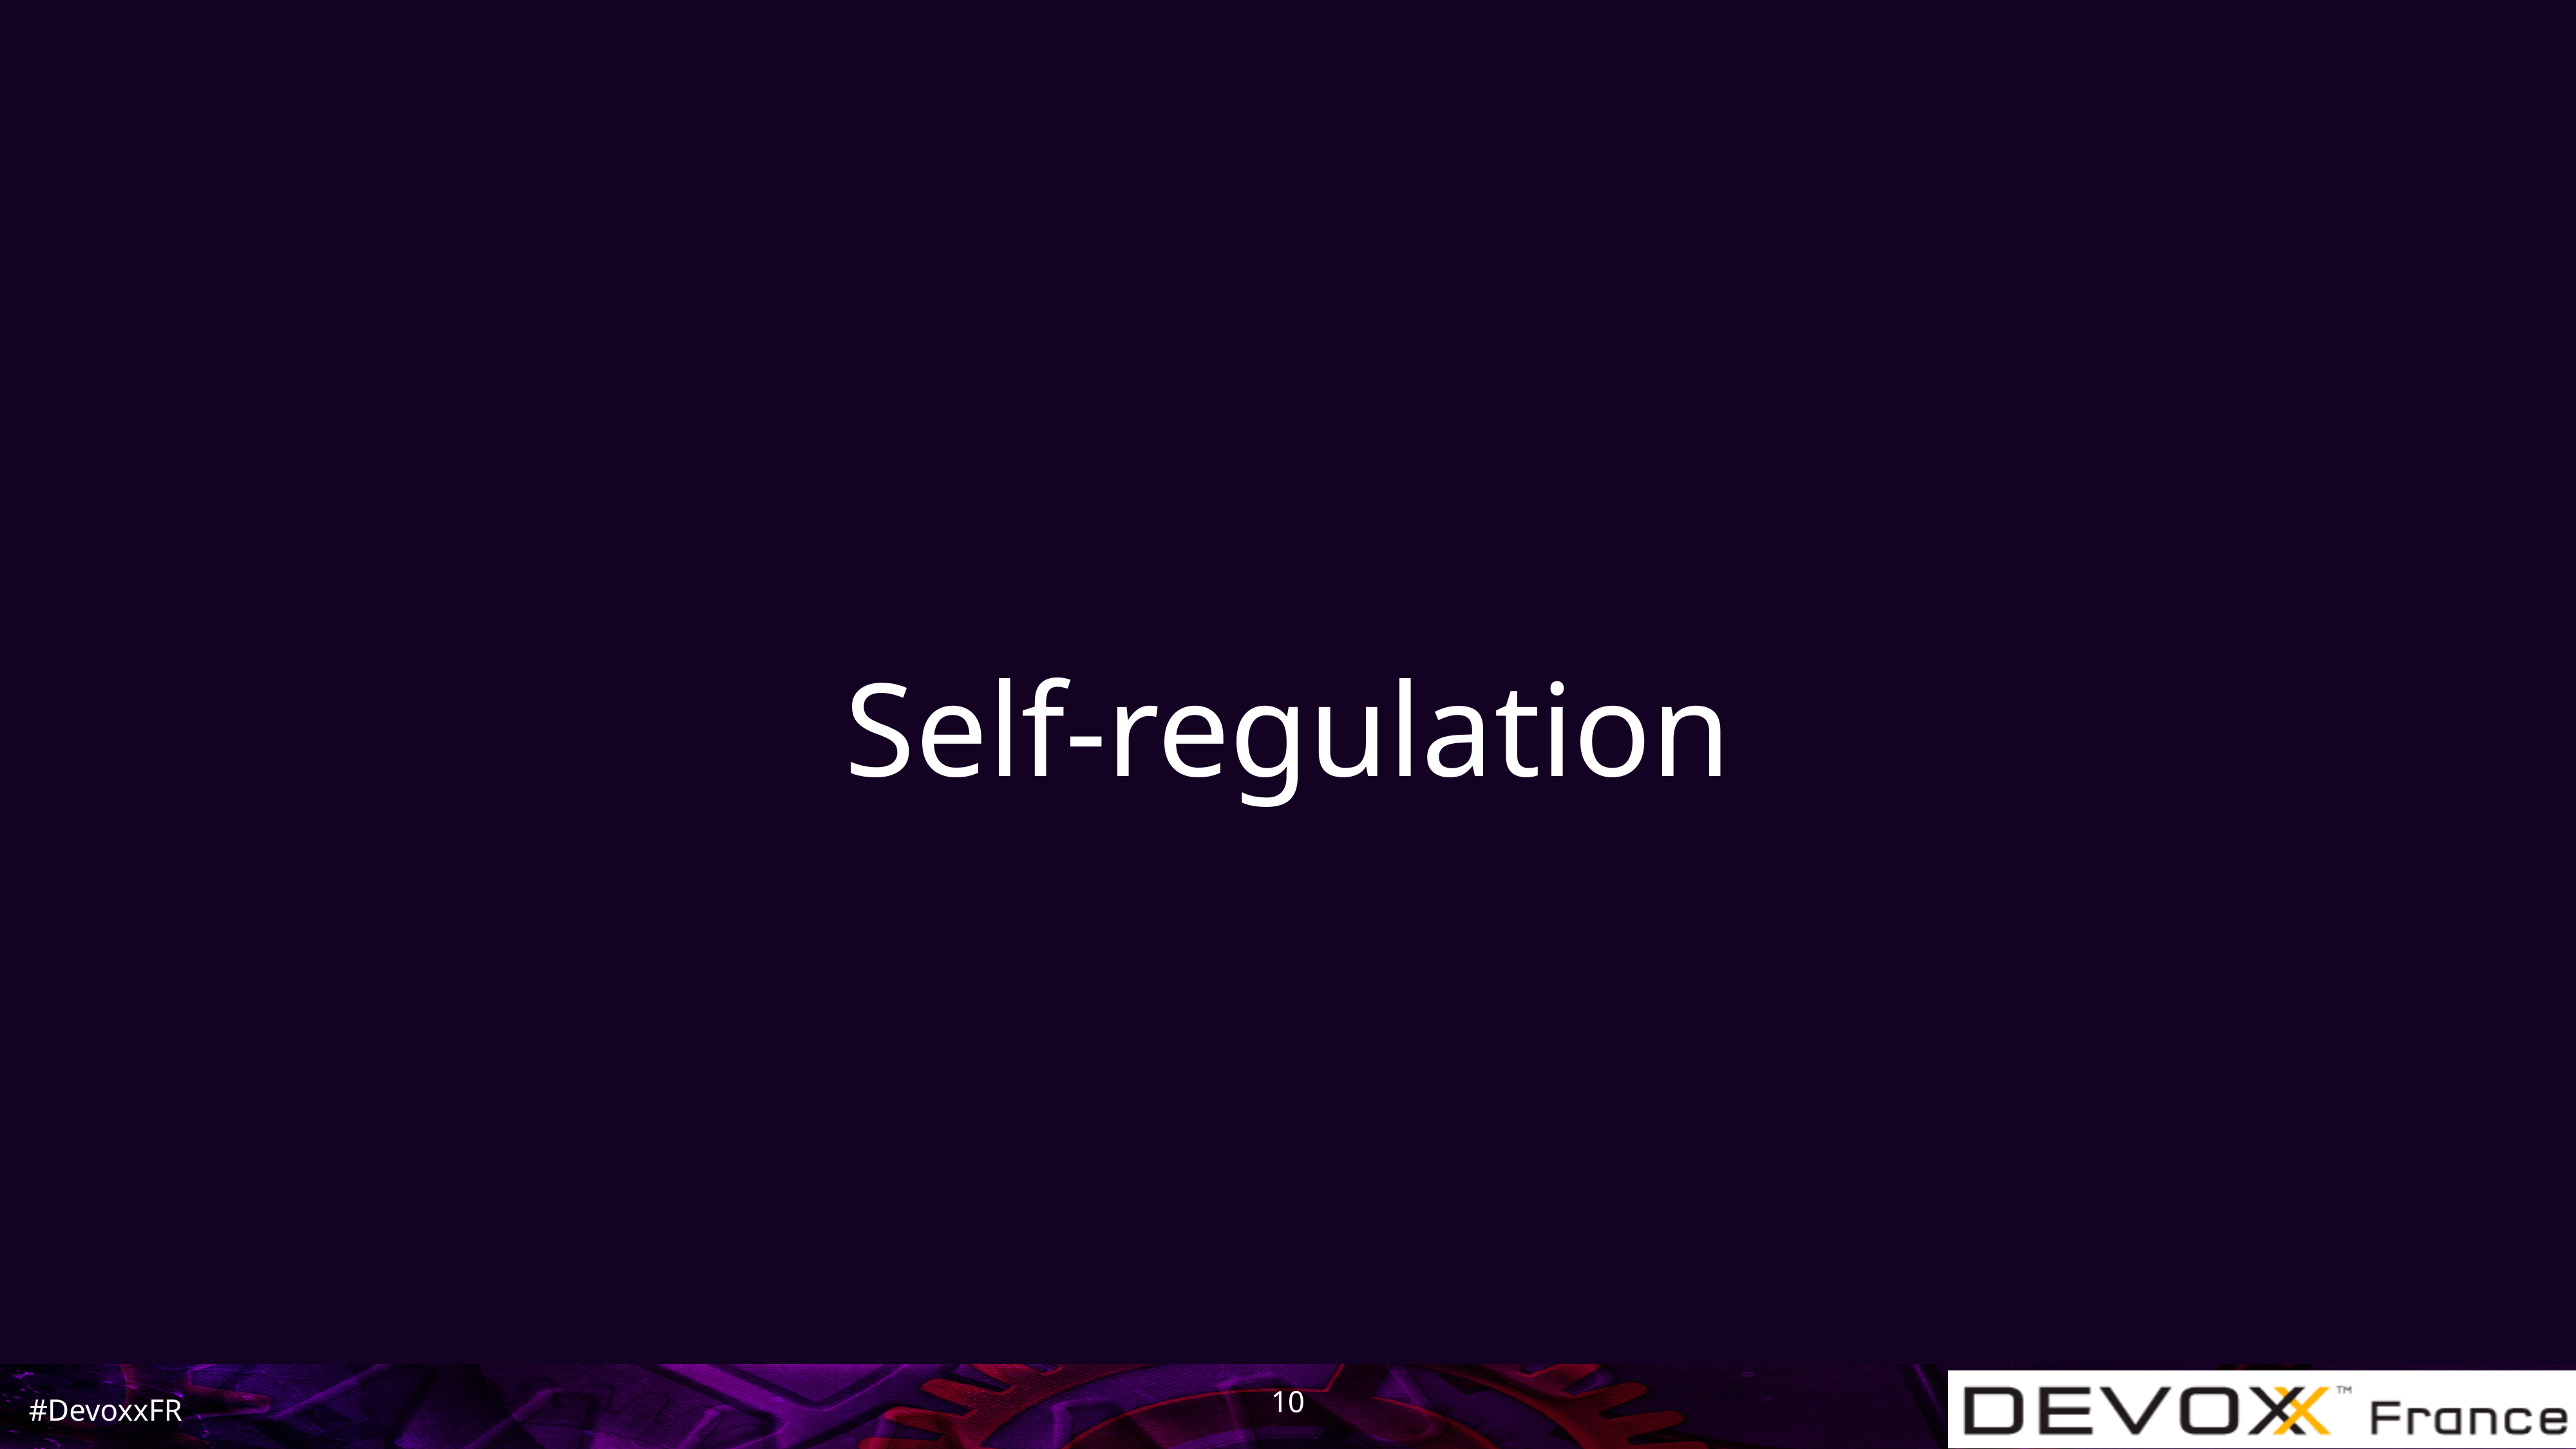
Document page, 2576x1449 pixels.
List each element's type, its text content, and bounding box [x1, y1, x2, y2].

picture [0, 1364, 2576, 1449]
slide_number <number> [1251, 1375, 1325, 1427]
title Self-regulation [143, 363, 2433, 1086]
